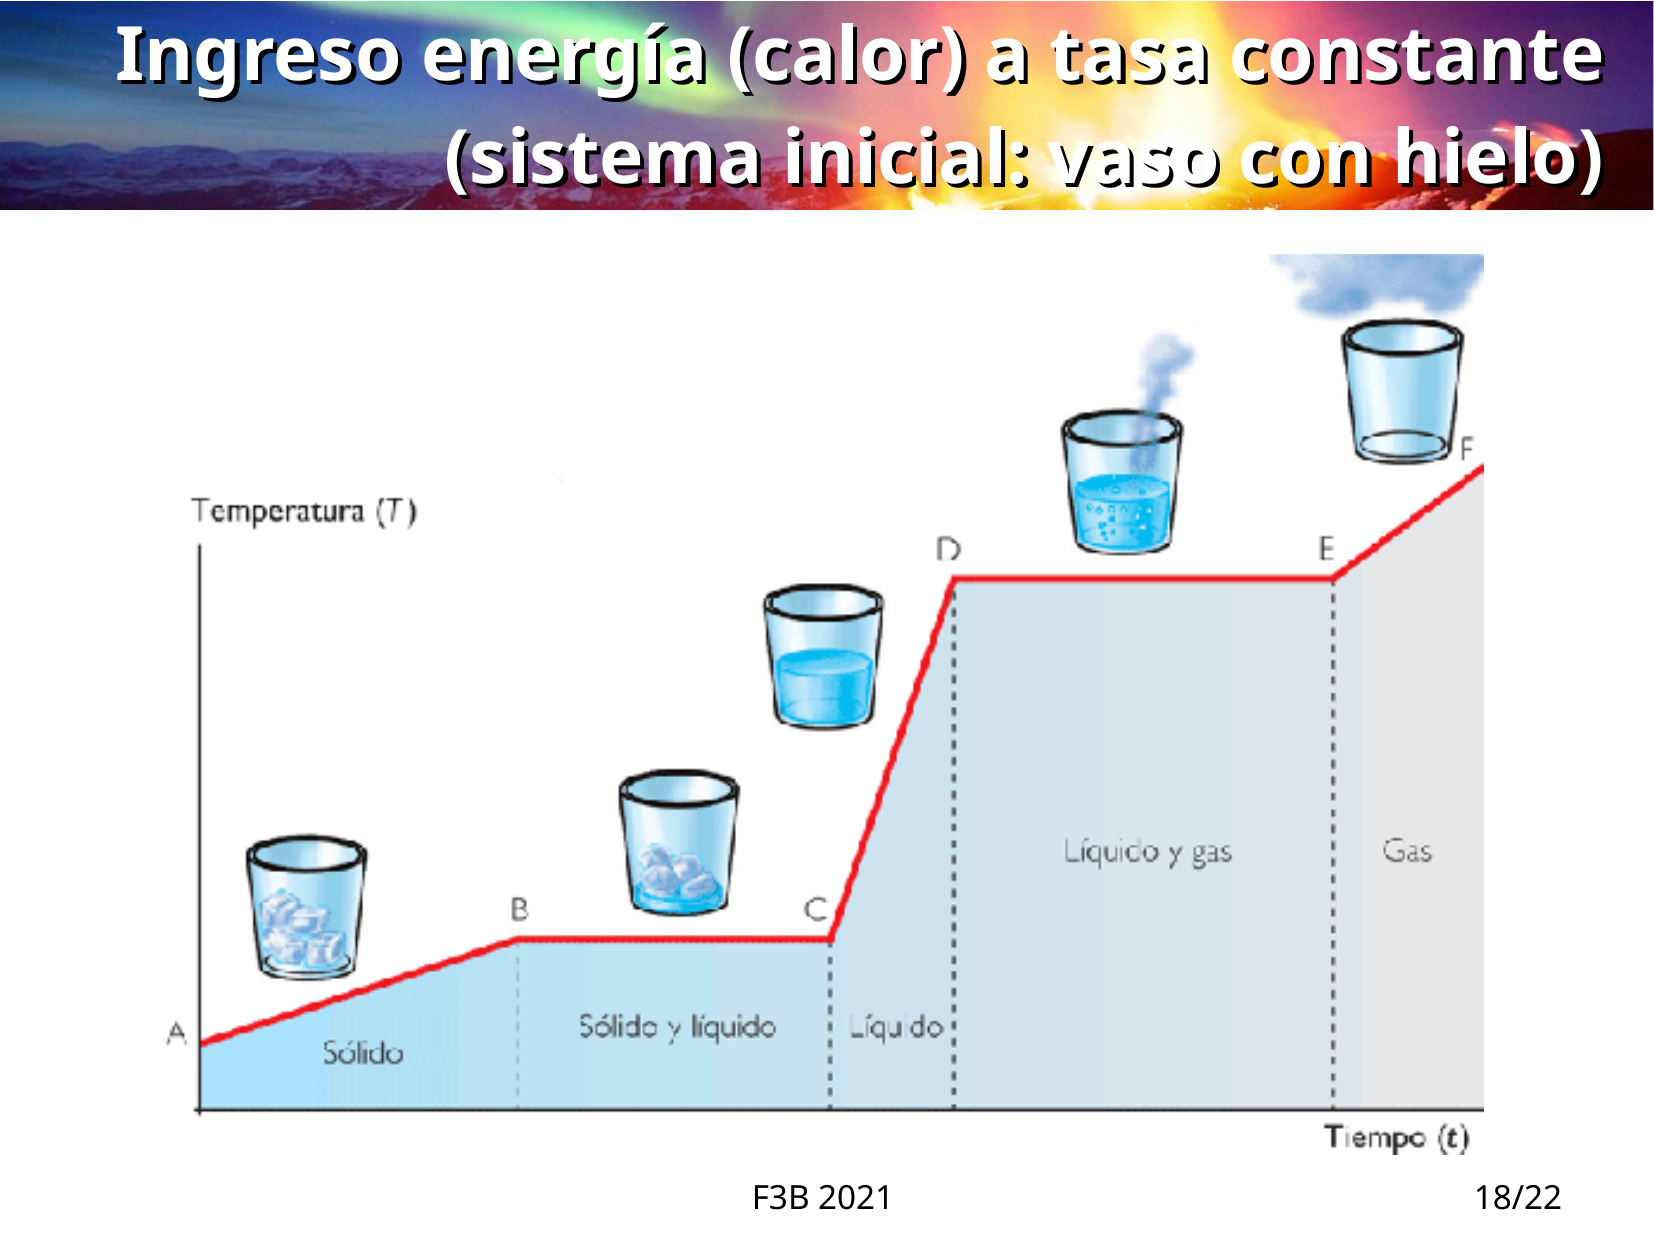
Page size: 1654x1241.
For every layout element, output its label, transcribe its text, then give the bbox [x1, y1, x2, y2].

title Ingreso energía (calor) a tasa constante (sistema inicial: vaso con hielo) [45, 11, 1606, 195]
picture [166, 254, 1484, 1156]
picture [0, 1, 1654, 210]
